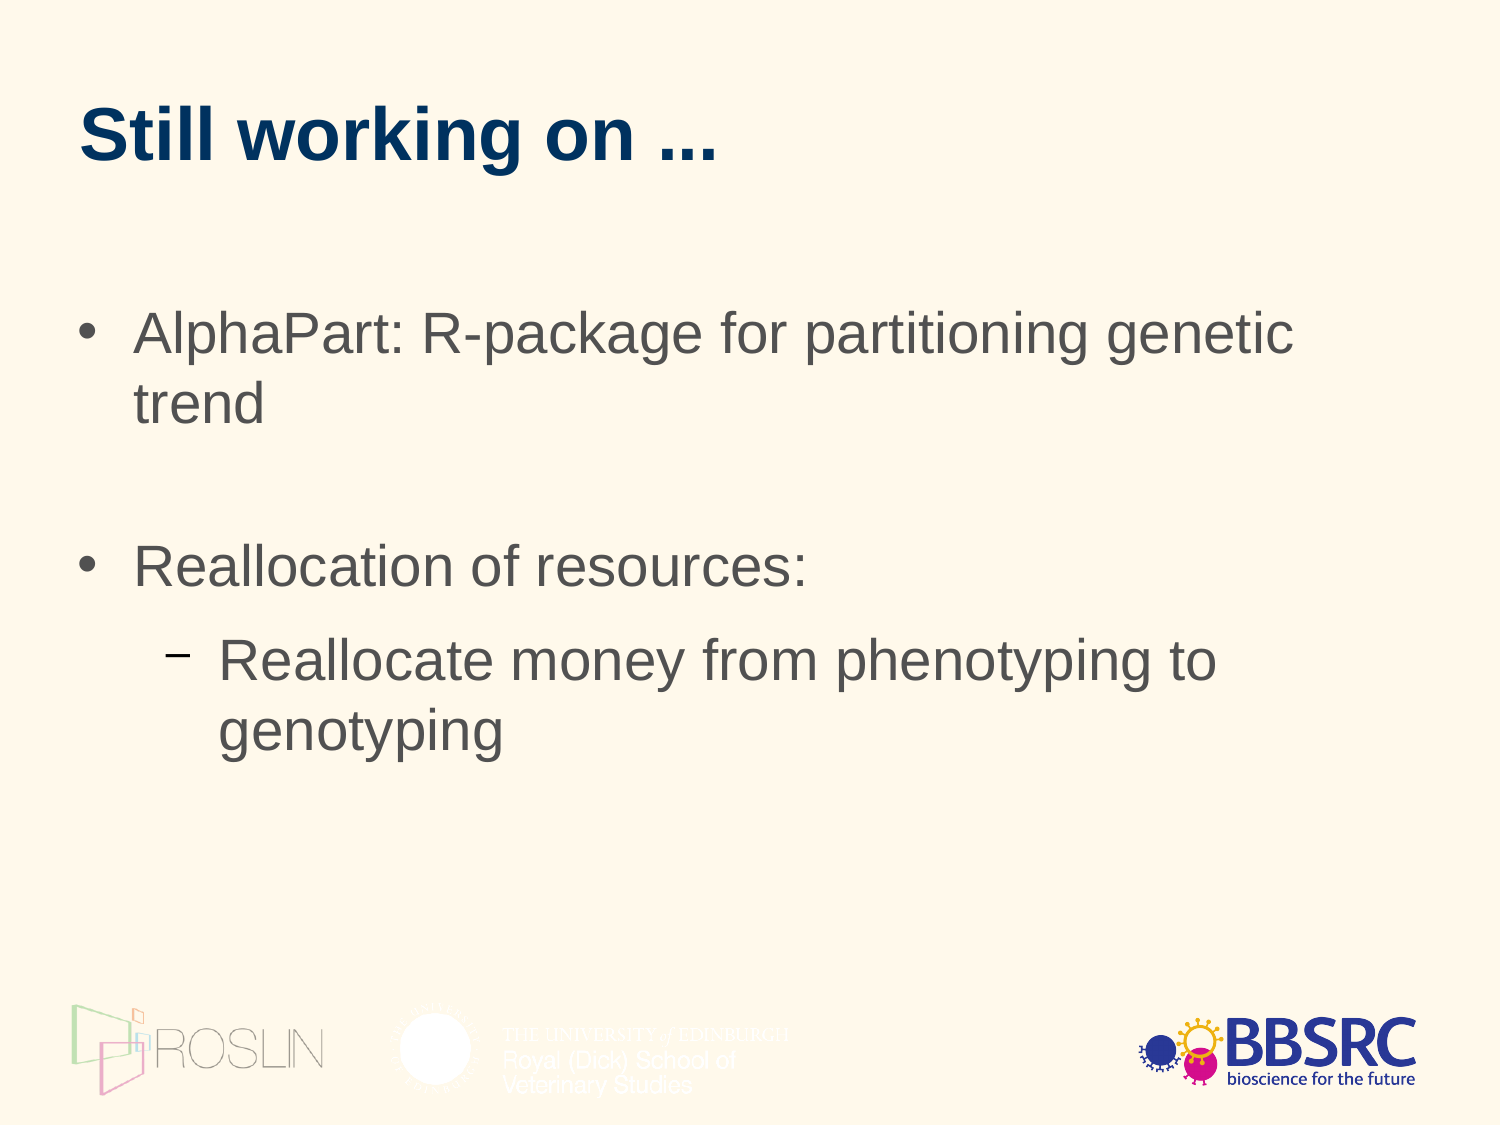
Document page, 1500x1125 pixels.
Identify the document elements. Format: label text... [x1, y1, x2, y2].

title Still working on ... [64, 78, 1441, 237]
picture [1137, 1014, 1416, 1092]
picture [64, 975, 336, 1118]
list AlphaPart: R-package for partitioning genetic trend Reallocation of resources: Reallocate money from phenotyping to genotyping [62, 287, 1425, 975]
